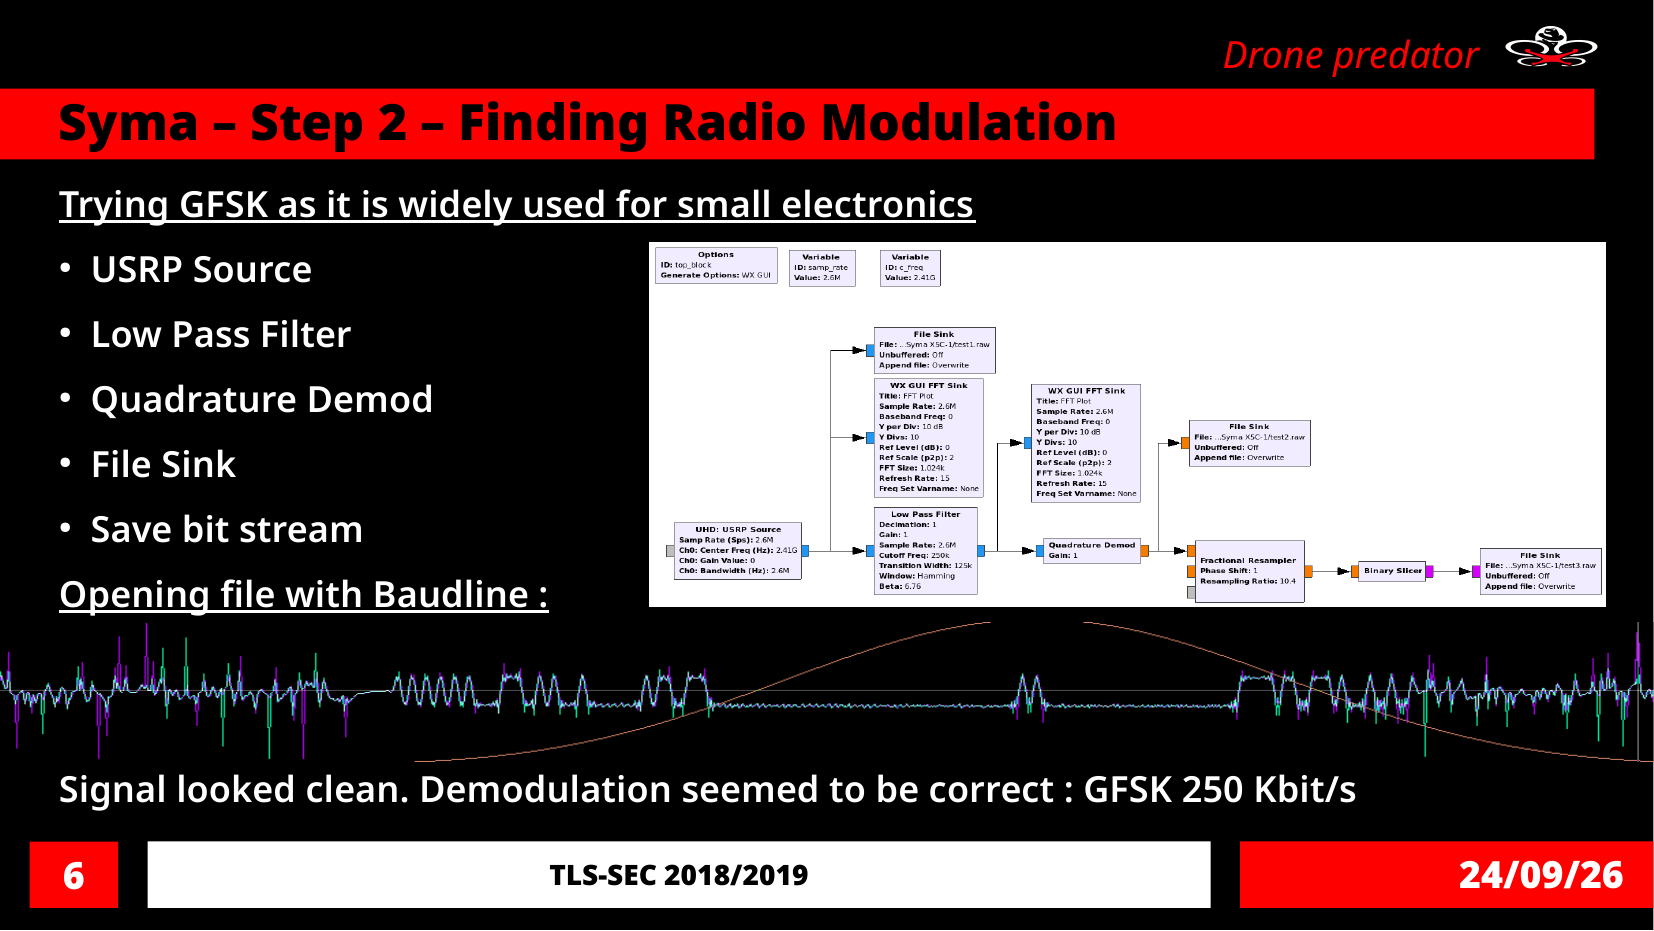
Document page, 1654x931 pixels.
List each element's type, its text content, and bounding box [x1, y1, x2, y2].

picture [1488, 15, 1617, 80]
picture [0, 622, 1654, 762]
list Trying GFSK as it is widely used for small electronics USRP Source Low Pass Filter Quadrature Demod File Sink Save bit stream Opening file with Baudline : Signal looked clean. Demodulation seemed to be correct : GFSK 250 Kbit/s [59, 178, 1595, 622]
picture [649, 242, 1606, 607]
title Syma – Step 2 – Finding Radio Modulation [59, 44, 1595, 156]
list Trying GFSK as it is widely used for small electronics USRP Source Low Pass Filter Quadrature Demod File Sink Save bit stream Opening file with Baudline : Signal looked clean. Demodulation seemed to be correct : GFSK 250 Kbit/s [59, 762, 1595, 815]
